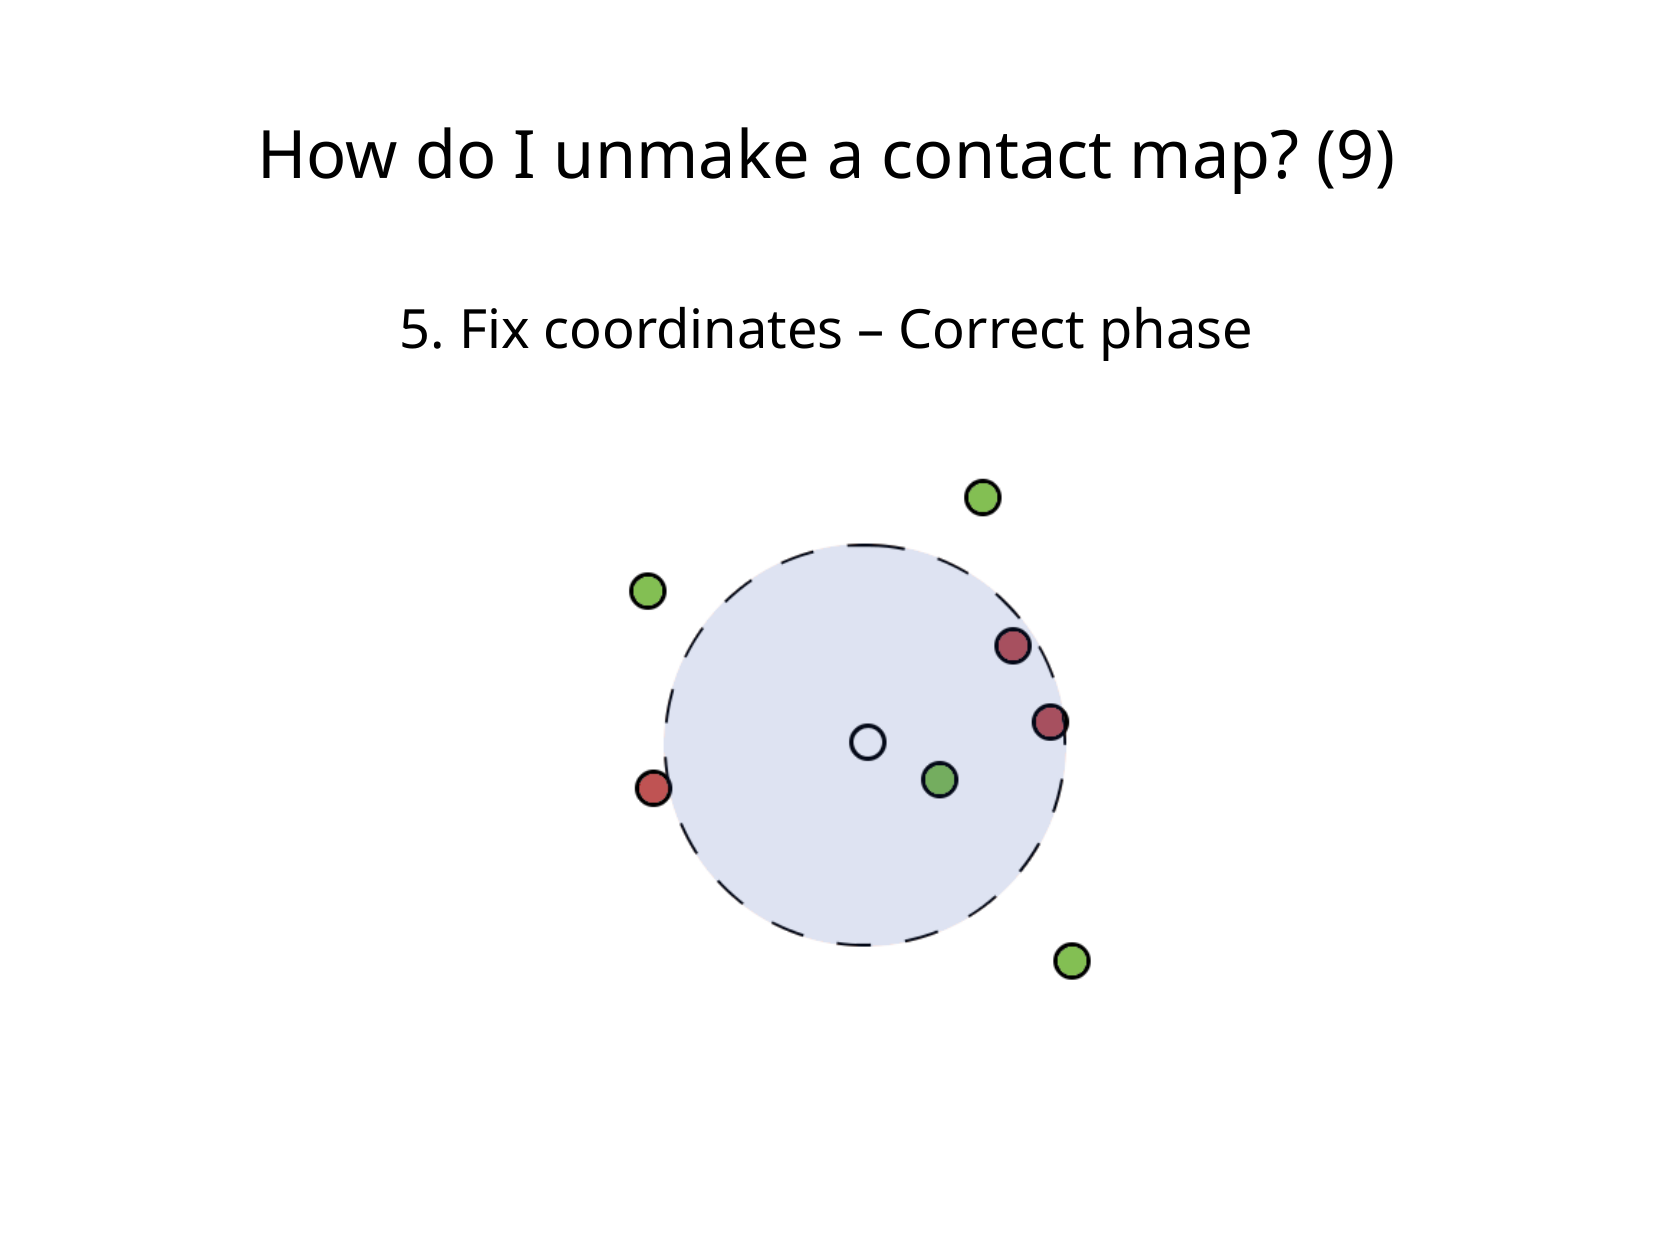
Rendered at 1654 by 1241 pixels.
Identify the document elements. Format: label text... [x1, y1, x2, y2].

title How do I unmake a contact map? (9) [82, 49, 1571, 257]
picture [615, 469, 1124, 991]
list 5. Fix coordinates – Correct phase [82, 290, 1571, 1010]
